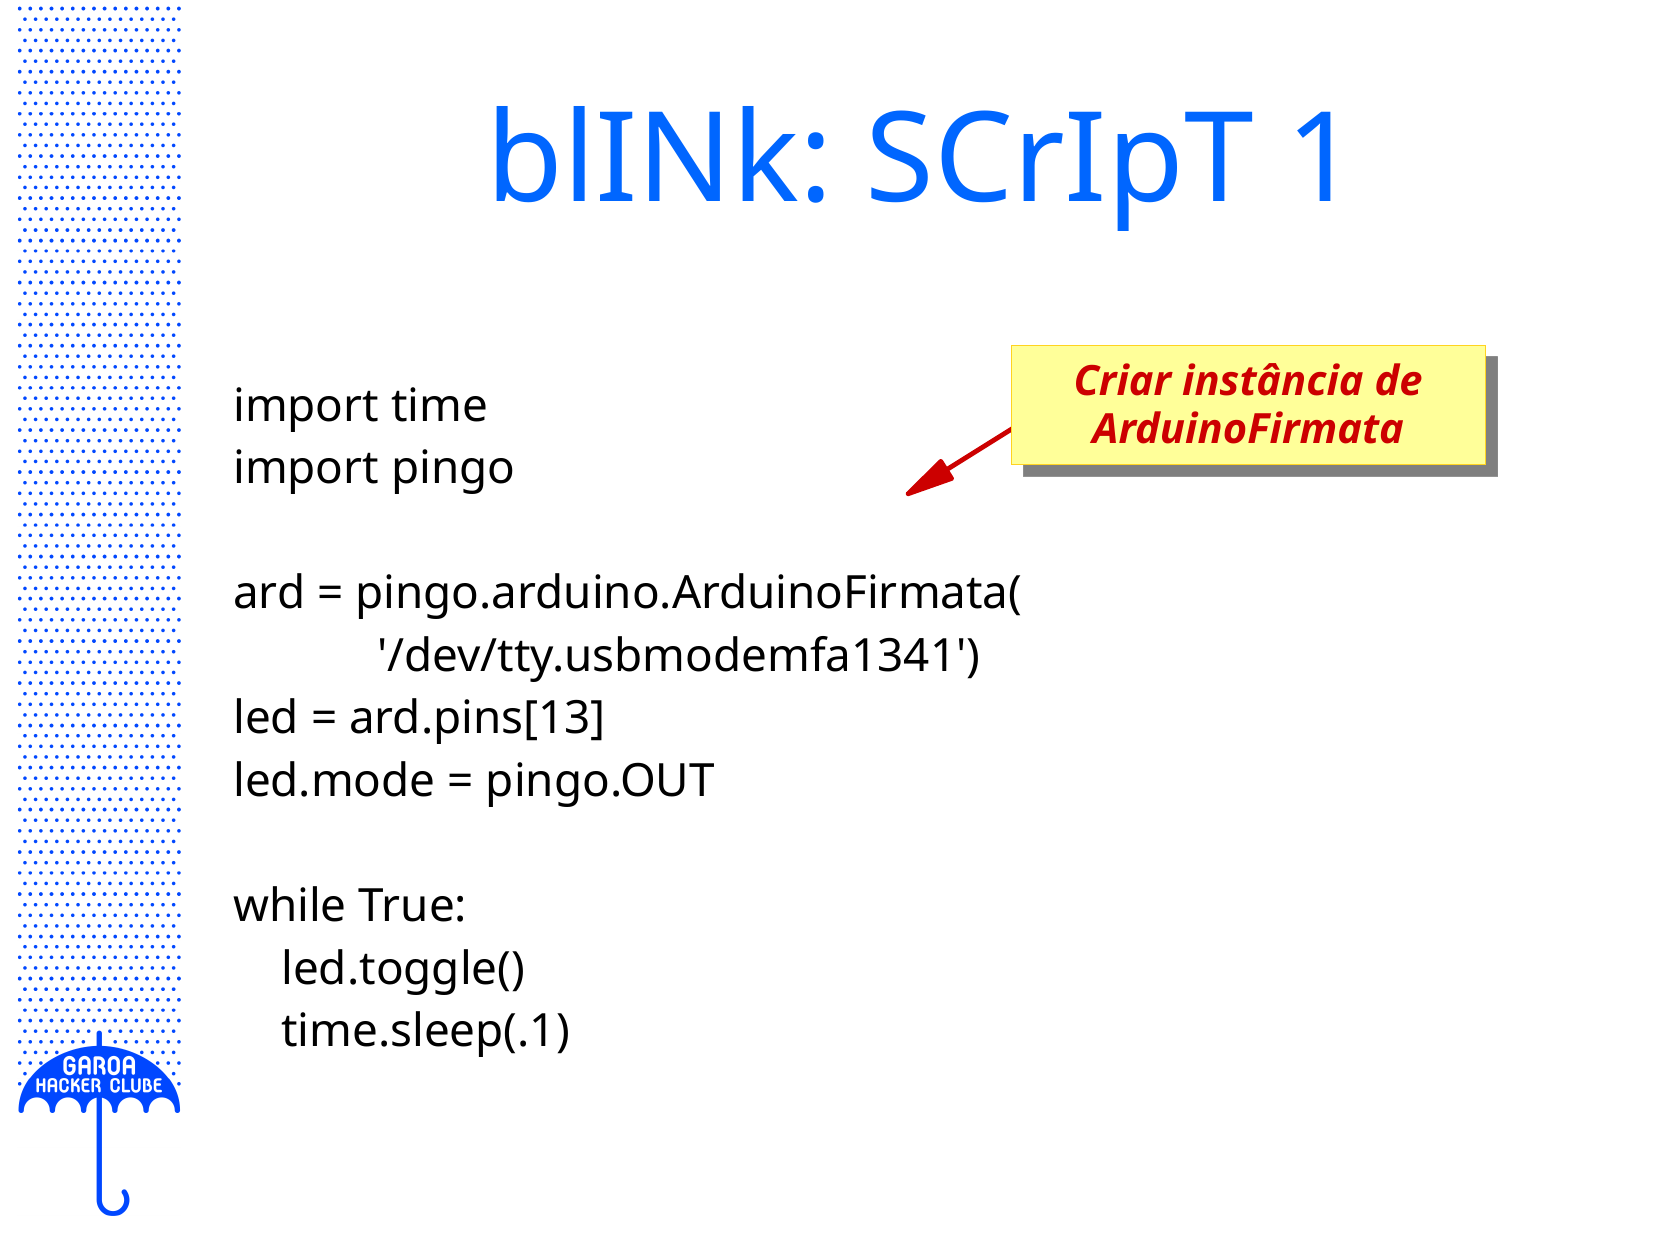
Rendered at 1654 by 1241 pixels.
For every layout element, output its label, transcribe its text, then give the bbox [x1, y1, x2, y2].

title blINk: SCrIpT 1 [210, 49, 1636, 257]
picture [17, 0, 181, 1216]
text_box import time import pingo ard = pingo.arduino.ArduinoFirmata( '/dev/tty.usbmodemfa1341') led = ard.pins[13] led.mode = pingo.OUT while True: led.toggle() time.sleep(.1) [218, 364, 1651, 953]
text_box Criar instância de ArduinoFirmata [1011, 345, 1486, 465]
